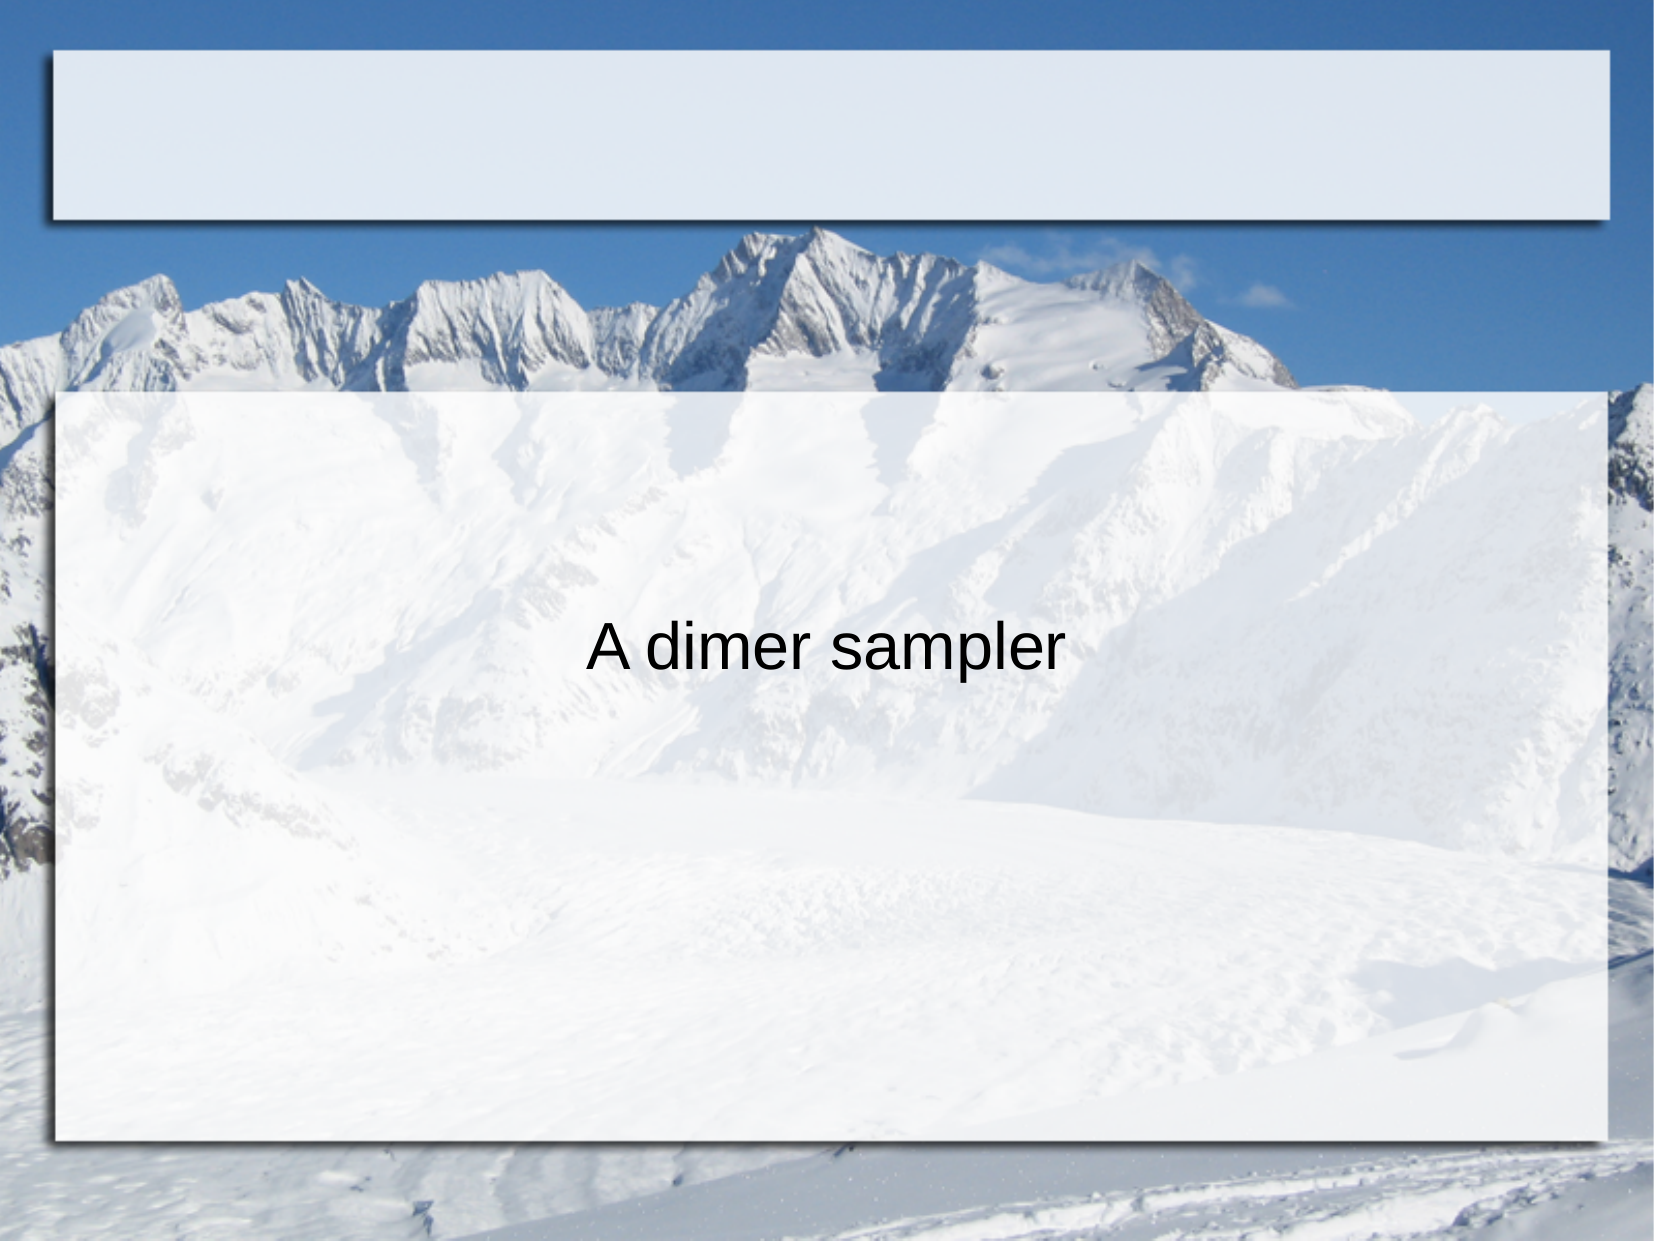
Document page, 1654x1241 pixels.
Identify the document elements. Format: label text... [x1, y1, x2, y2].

picture [0, 0, 1654, 1241]
subtitle A dimer sampler [59, 68, 1595, 1225]
